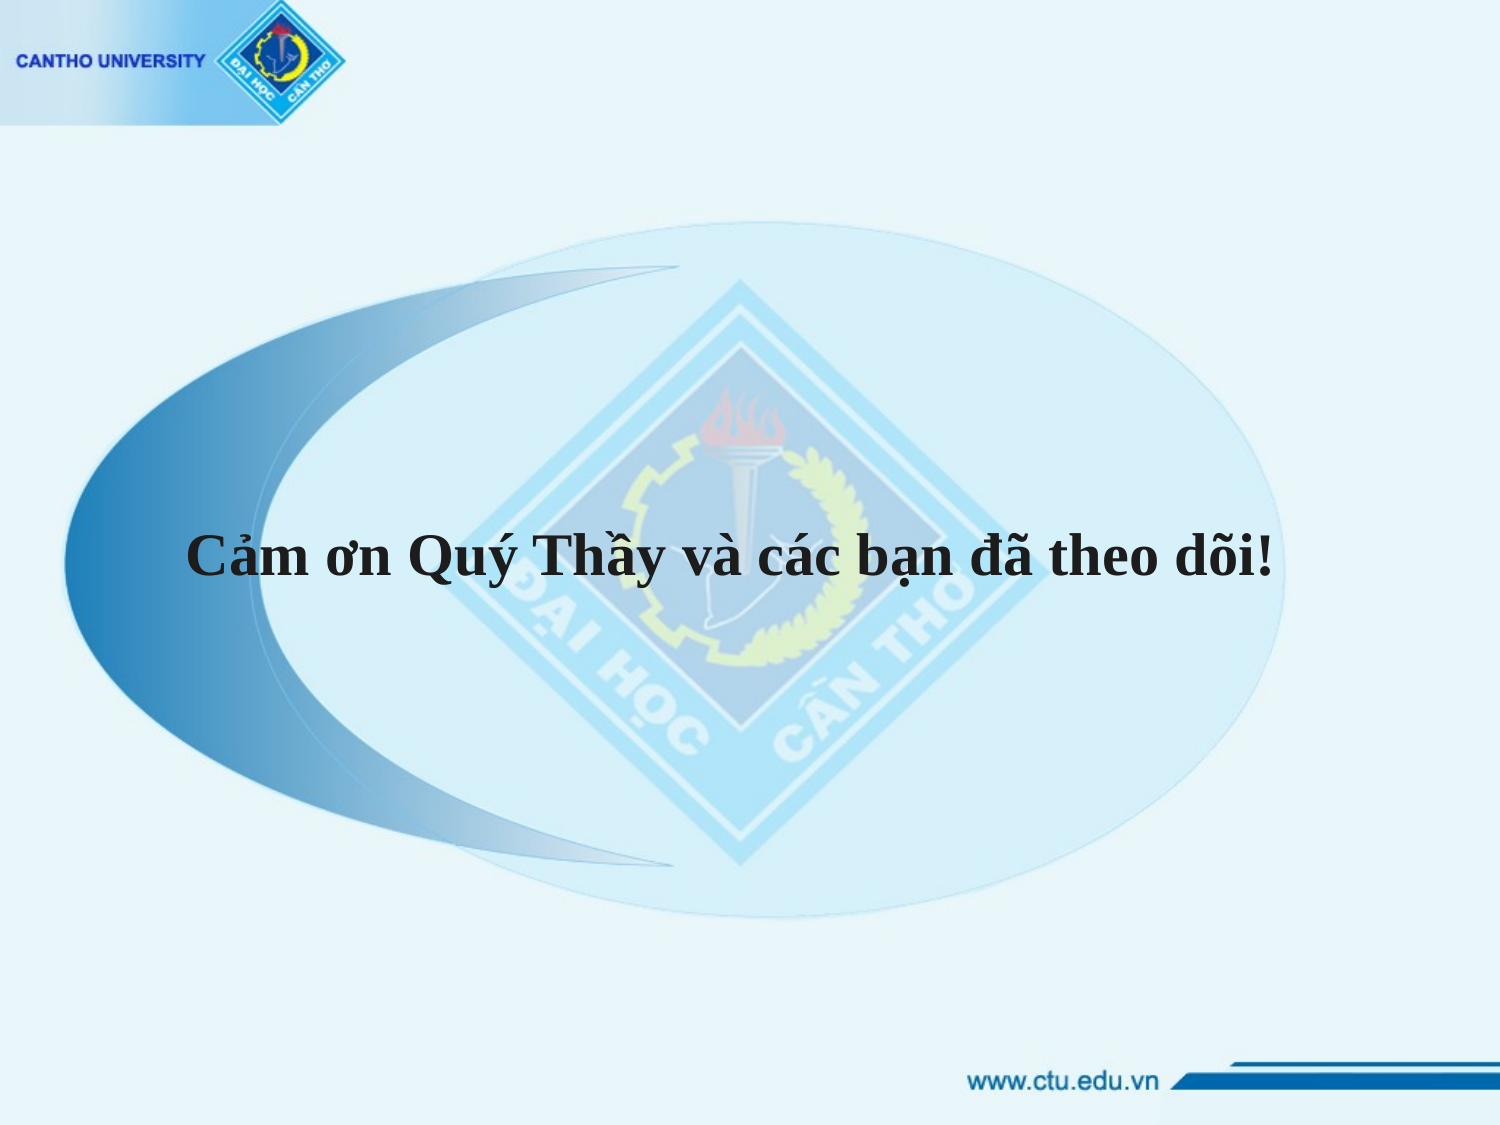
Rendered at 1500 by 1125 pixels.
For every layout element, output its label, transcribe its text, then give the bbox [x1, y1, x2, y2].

picture [0, 0, 1500, 1125]
list Cảm ơn Quý Thầy và các bạn đã theo dõi! [99, 507, 1404, 644]
